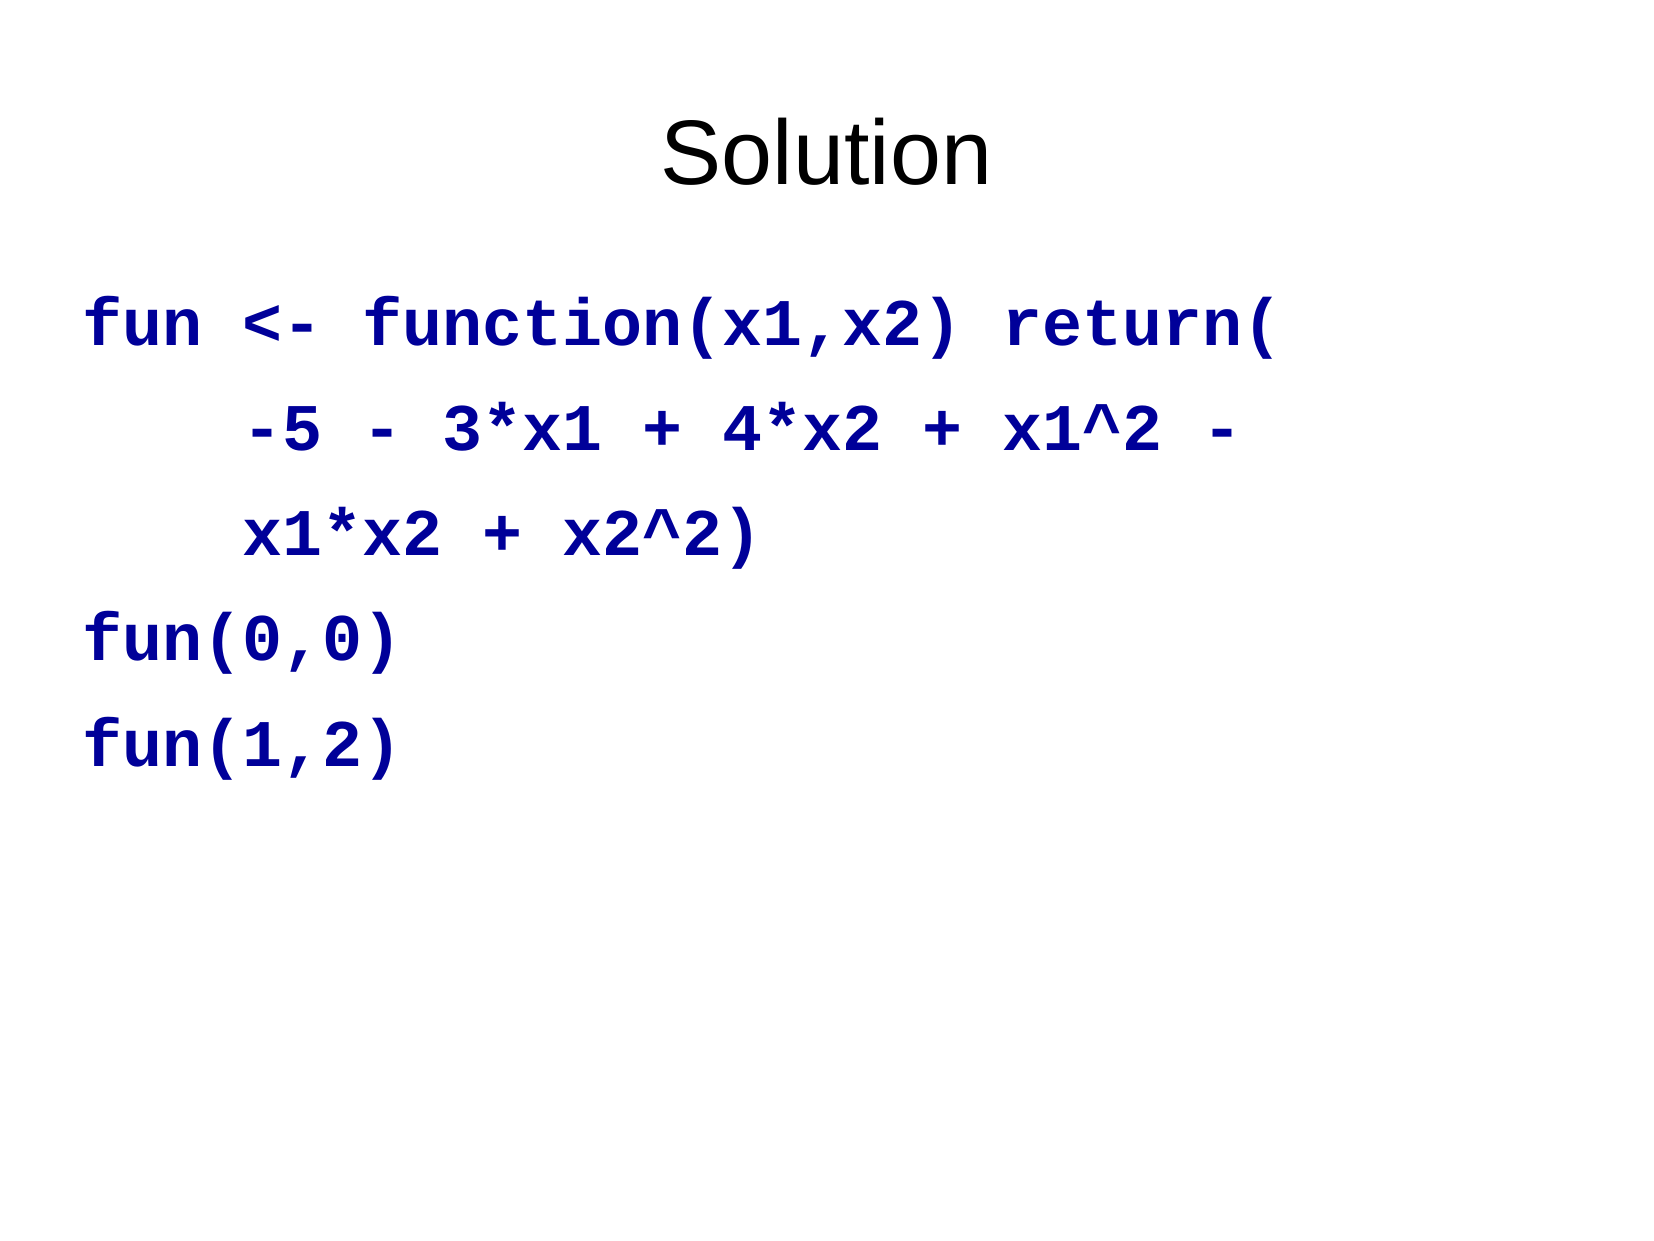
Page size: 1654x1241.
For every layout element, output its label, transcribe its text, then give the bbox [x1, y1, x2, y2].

title Solution [82, 49, 1571, 257]
list fun <- function(x1,x2) return( -5 - 3*x1 + 4*x2 + x1^2 - x1*x2 + x2^2) fun(0,0) fun(1,2) [82, 290, 1571, 1111]
